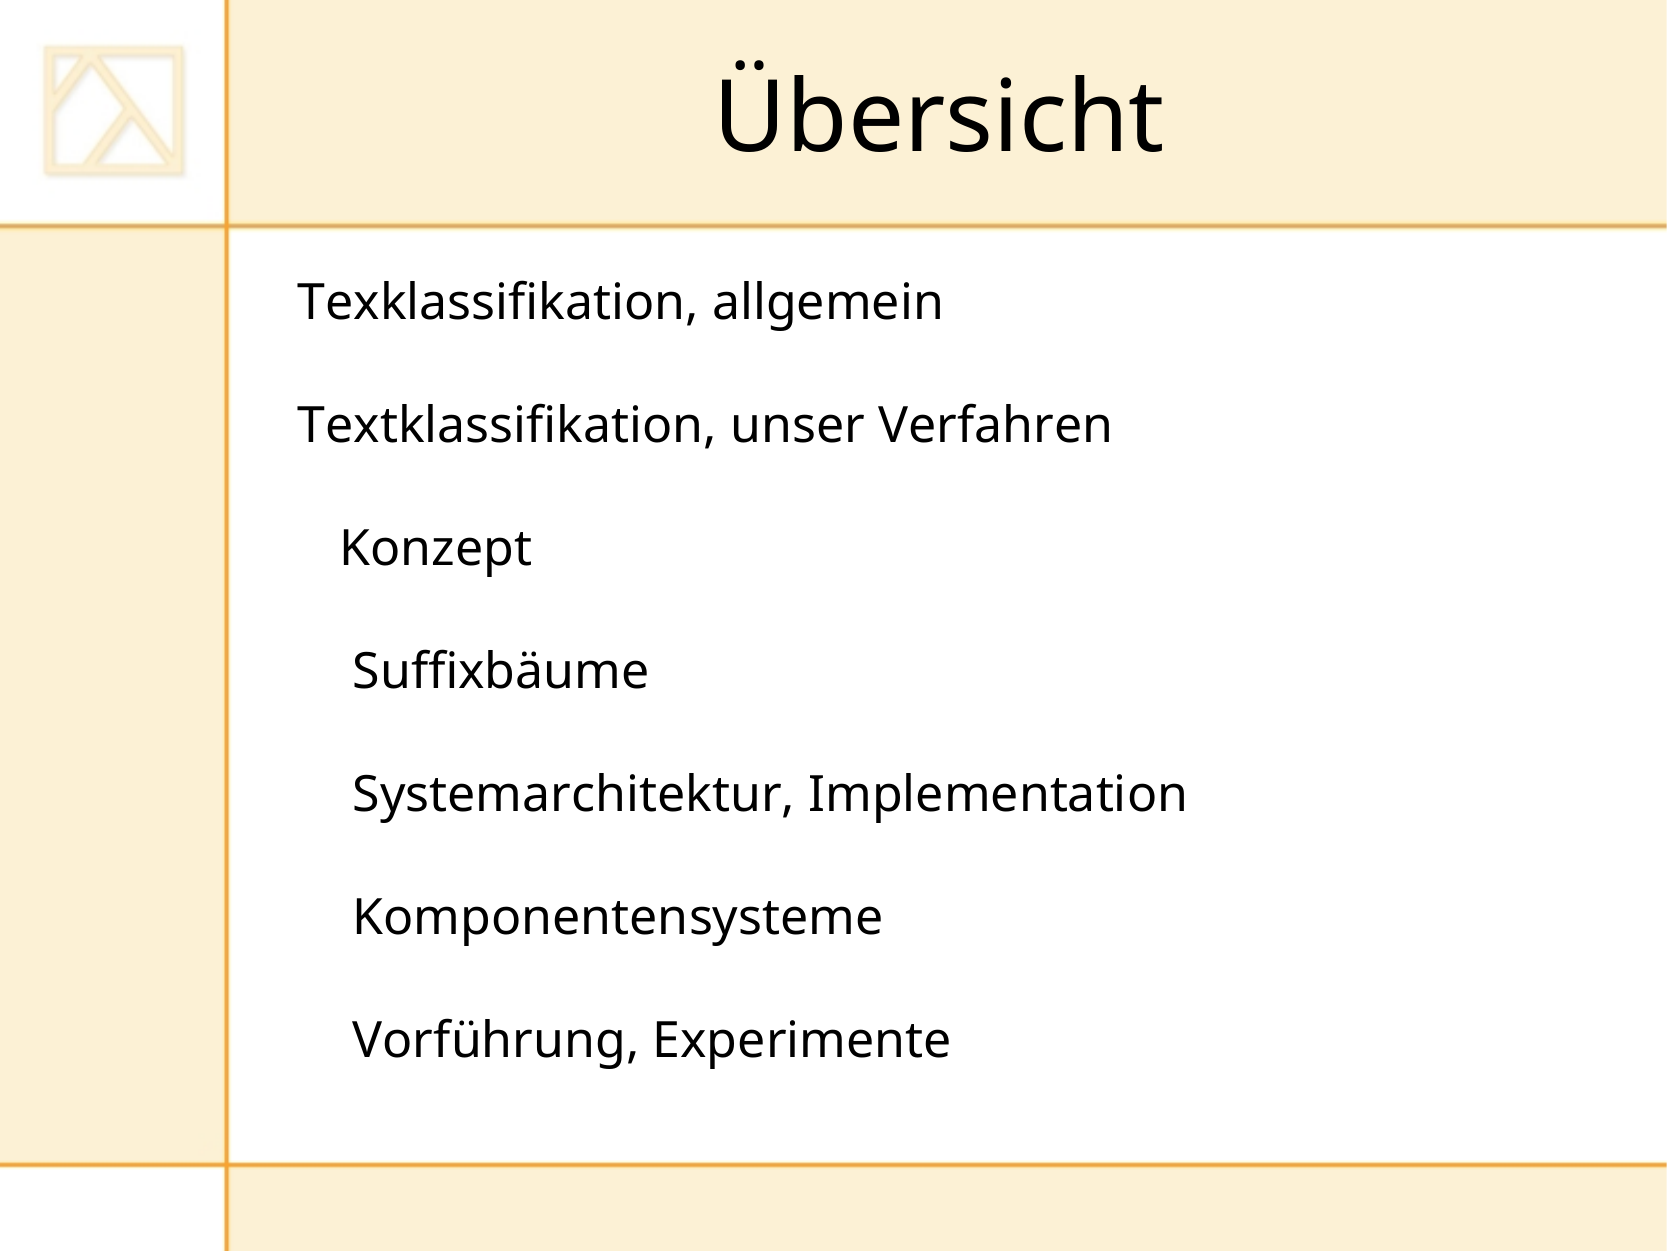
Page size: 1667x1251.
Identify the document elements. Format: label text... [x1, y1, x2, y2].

title Übersicht [268, 0, 1611, 238]
list Texklassifikation, allgemein Textklassifikation, unser Verfahren Konzept Suffixbäume Systemarchitektur, Implementation Komponentensysteme Vorführung, Experimente [268, 265, 1611, 1188]
picture [0, 0, 1667, 1251]
